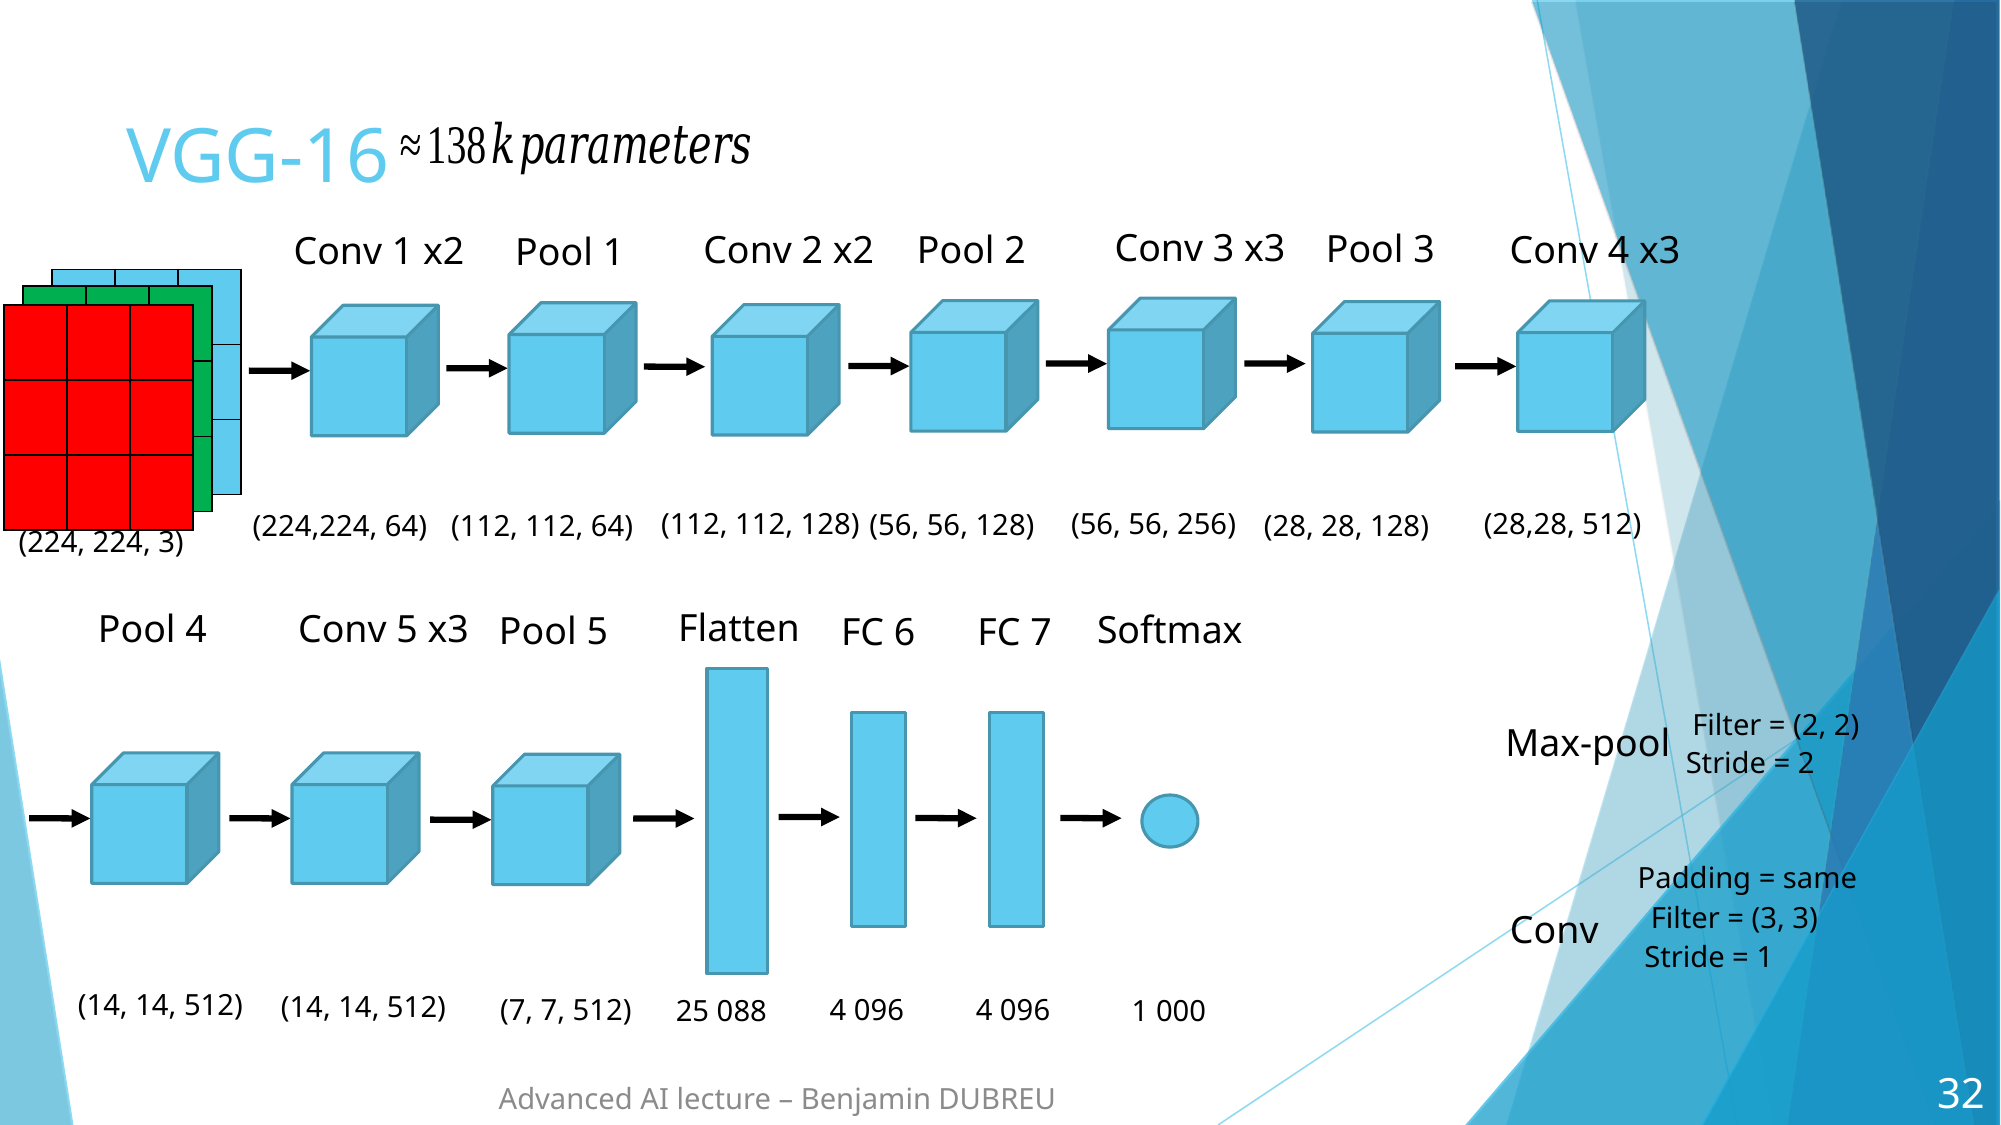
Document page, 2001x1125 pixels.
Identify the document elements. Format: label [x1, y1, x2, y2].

text_box [1056, 498, 1445, 550]
text_box [292, 754, 419, 884]
text_box [1099, 216, 1301, 276]
text_box [1494, 218, 1696, 279]
text_box [902, 218, 1041, 279]
text_box [278, 219, 480, 280]
text_box [1313, 303, 1440, 433]
table_header [87, 287, 148, 304]
footer [483, 1067, 1517, 1125]
chart [389, 115, 764, 177]
text_box [283, 597, 623, 660]
text_box [92, 754, 219, 884]
text_box [661, 984, 782, 1035]
table_header [5, 306, 66, 379]
text_box [83, 597, 222, 658]
text_box [1468, 498, 1657, 549]
table_cell [194, 437, 211, 511]
text_box [911, 302, 1038, 432]
table_cell [68, 381, 129, 454]
table_cell [5, 456, 66, 529]
text_box [500, 220, 640, 281]
text_box [63, 978, 259, 1029]
text_box [266, 981, 462, 1032]
table_cell [213, 345, 240, 419]
text_box [1518, 302, 1645, 432]
text_box [1141, 795, 1198, 848]
table_header [24, 287, 85, 304]
text_box [485, 984, 647, 1034]
text_box [663, 596, 815, 657]
text_box [1623, 852, 1873, 981]
table_header [150, 287, 211, 360]
text_box [962, 600, 1067, 660]
text_box [63, 534, 71, 545]
text_box [129, 534, 137, 545]
table_header [68, 306, 129, 379]
text_box [688, 218, 890, 279]
table_header [131, 306, 192, 379]
title [111, 99, 1522, 317]
text_box [1108, 299, 1236, 429]
table_cell [68, 456, 129, 529]
text_box [851, 712, 906, 927]
table_cell [131, 456, 192, 529]
text_box [237, 498, 1050, 550]
table_header [179, 270, 240, 344]
text_box [493, 755, 620, 885]
text_box [989, 712, 1044, 927]
text_box [961, 984, 1066, 1034]
text_box [1116, 984, 1221, 1035]
text_box [1082, 598, 1258, 659]
table_header [116, 270, 177, 285]
text_box [814, 984, 919, 1034]
table_cell [131, 381, 192, 454]
table_cell [194, 362, 211, 436]
slide_number [1887, 1065, 2000, 1125]
text_box [1490, 698, 1875, 788]
text_box [712, 305, 840, 436]
text_box [707, 668, 768, 974]
text_box [509, 303, 637, 434]
table_cell [213, 420, 240, 494]
table_cell [5, 381, 66, 454]
text_box [1495, 898, 1614, 959]
text_box [311, 306, 439, 436]
text_box [826, 600, 931, 660]
text_box [1311, 217, 1450, 278]
table_header [53, 270, 114, 285]
text_box [3, 515, 199, 566]
